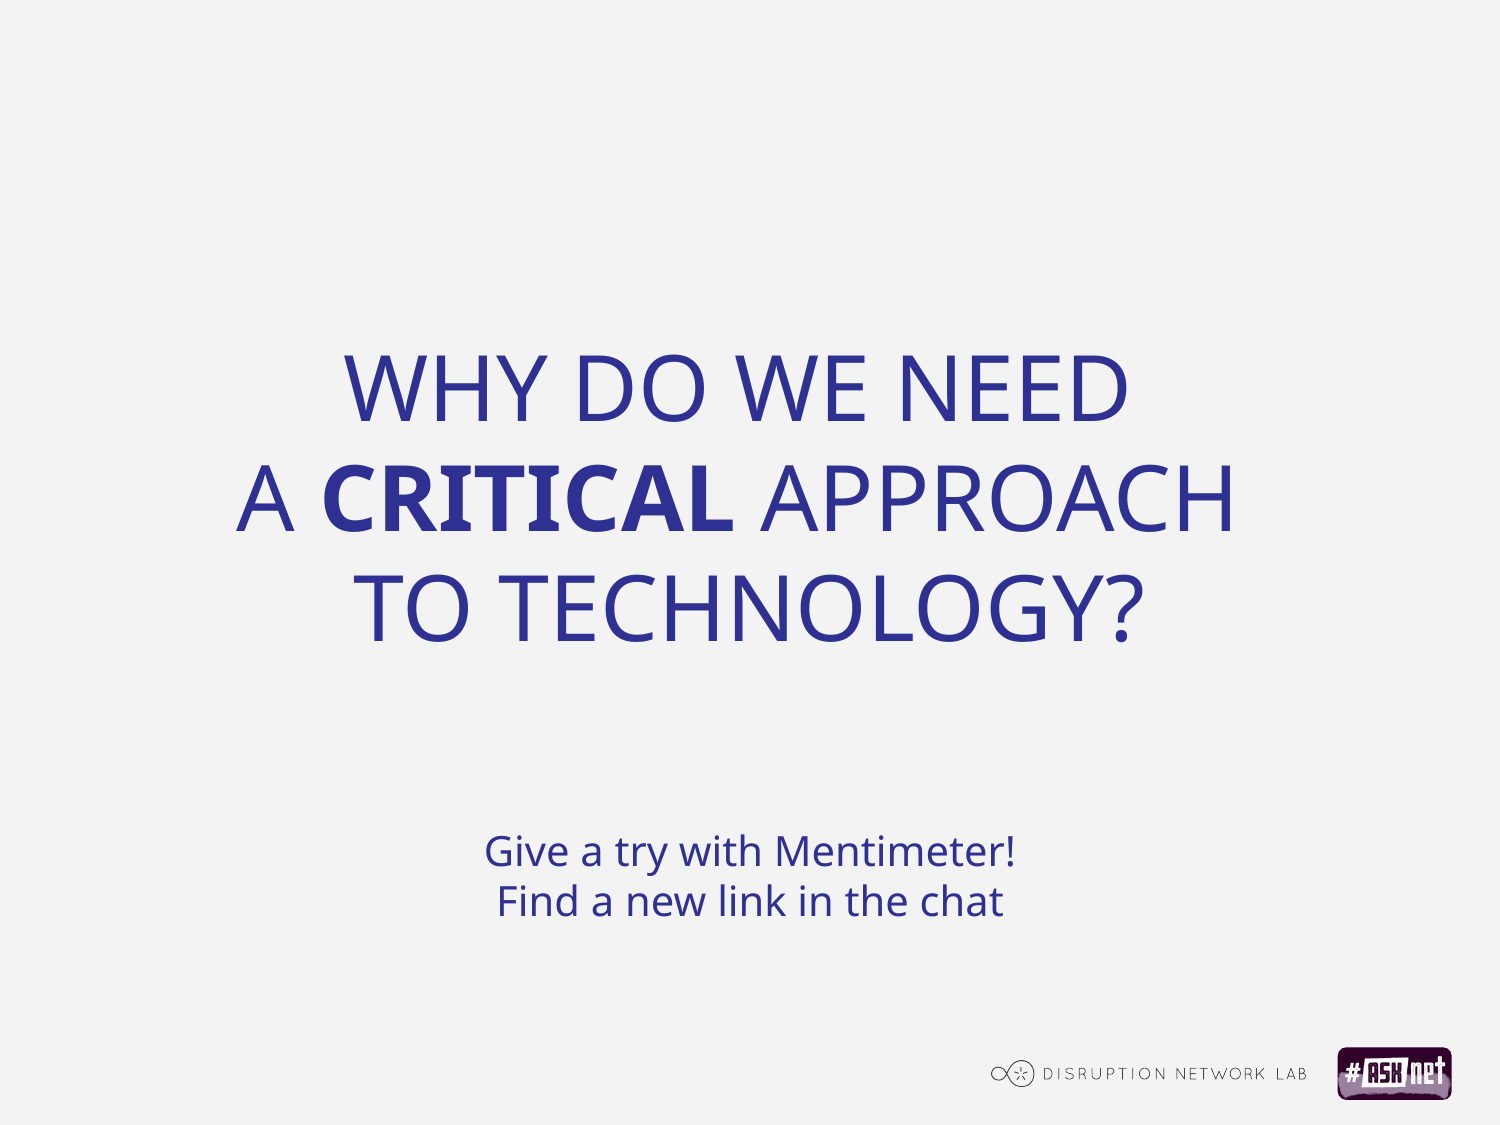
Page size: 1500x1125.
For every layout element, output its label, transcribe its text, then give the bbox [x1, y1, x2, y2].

picture [991, 1060, 1306, 1087]
picture [1337, 1047, 1452, 1100]
text_box WHY DO WE NEED A CRITICAL APPROACH TO TECHNOLOGY? Give a try with Mentimeter! Find a new link in the chat [101, 314, 1399, 661]
